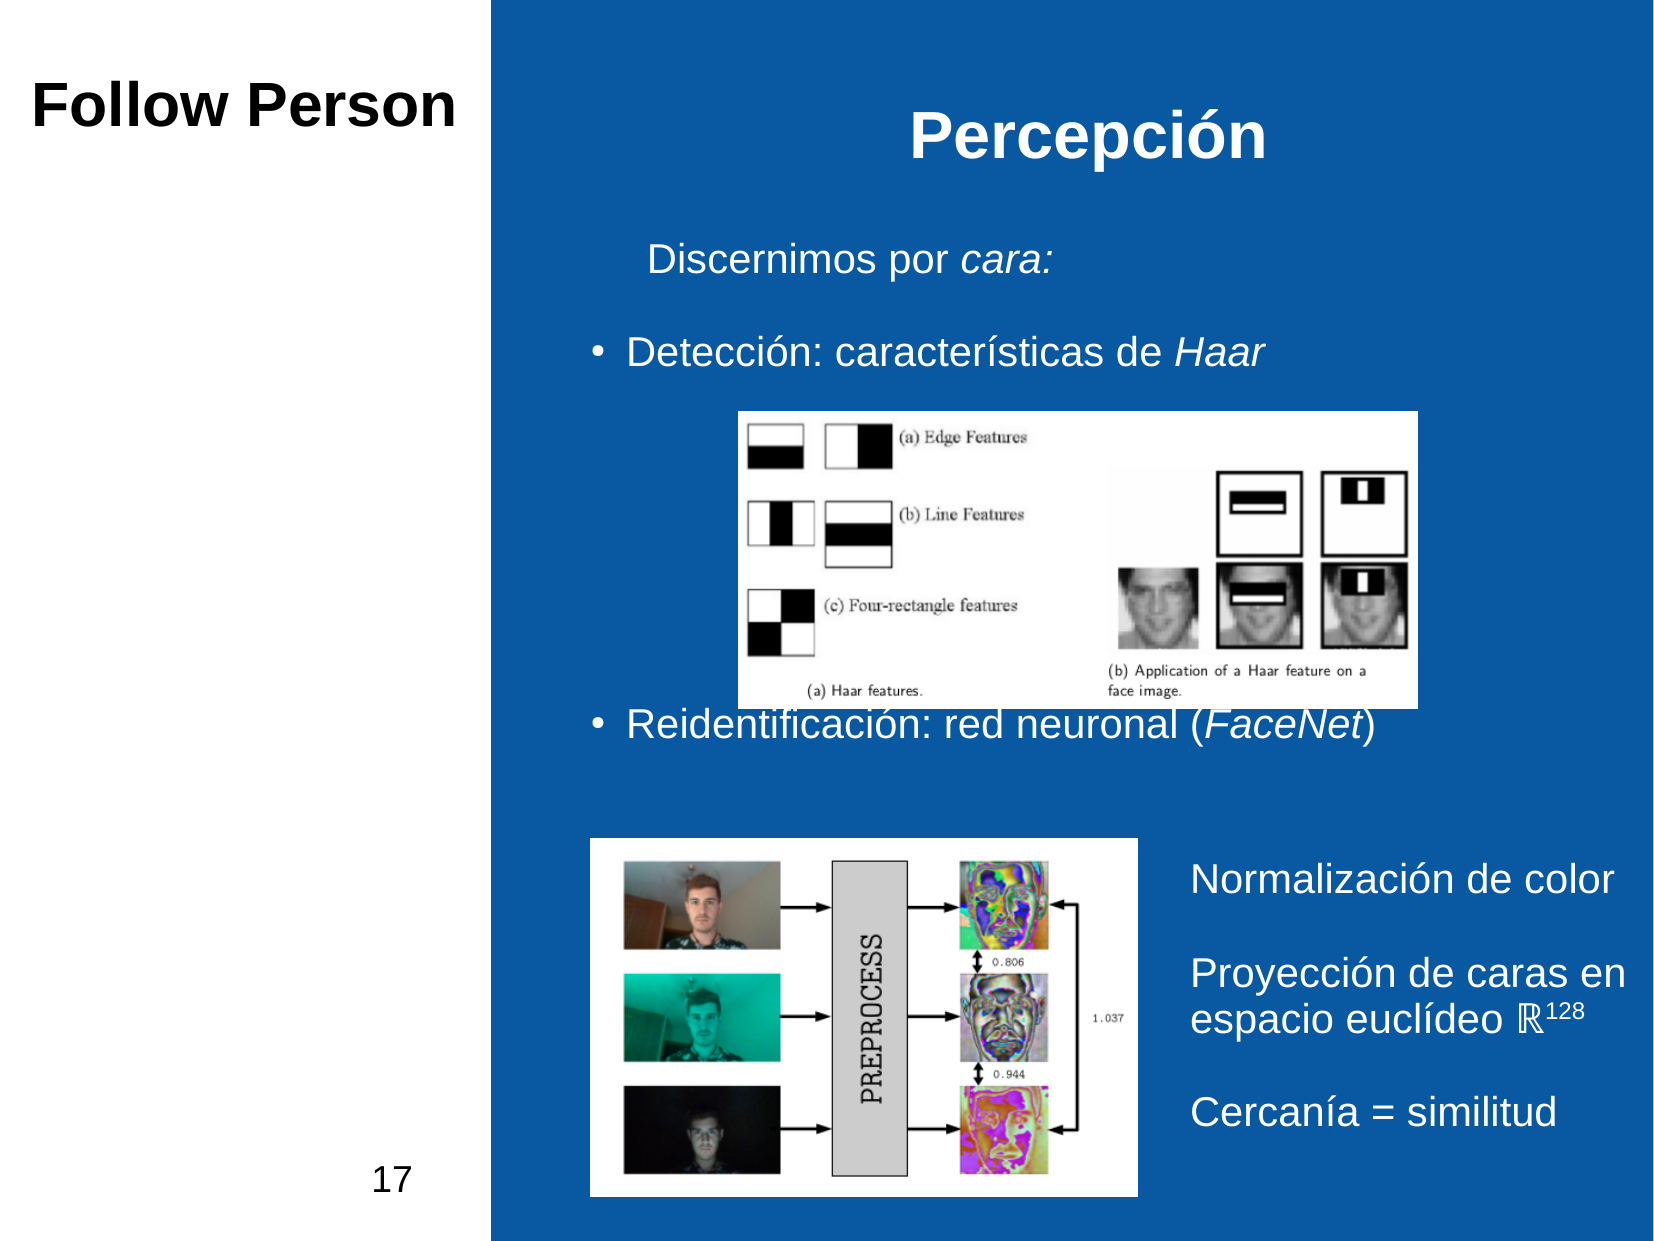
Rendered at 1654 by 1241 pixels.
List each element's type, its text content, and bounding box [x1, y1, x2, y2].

title Follow Person [0, 30, 505, 181]
title Percepción [731, 40, 1447, 231]
list Discernimos por cara: Detección: características de Haar Reidentificación: red neuronal (FaceNet) [590, 236, 1595, 856]
picture [491, 0, 1654, 1241]
list Normalización de color Proyección de caras en espacio euclídeo ℝ128 Cercanía = similitud [1133, 856, 1636, 1211]
